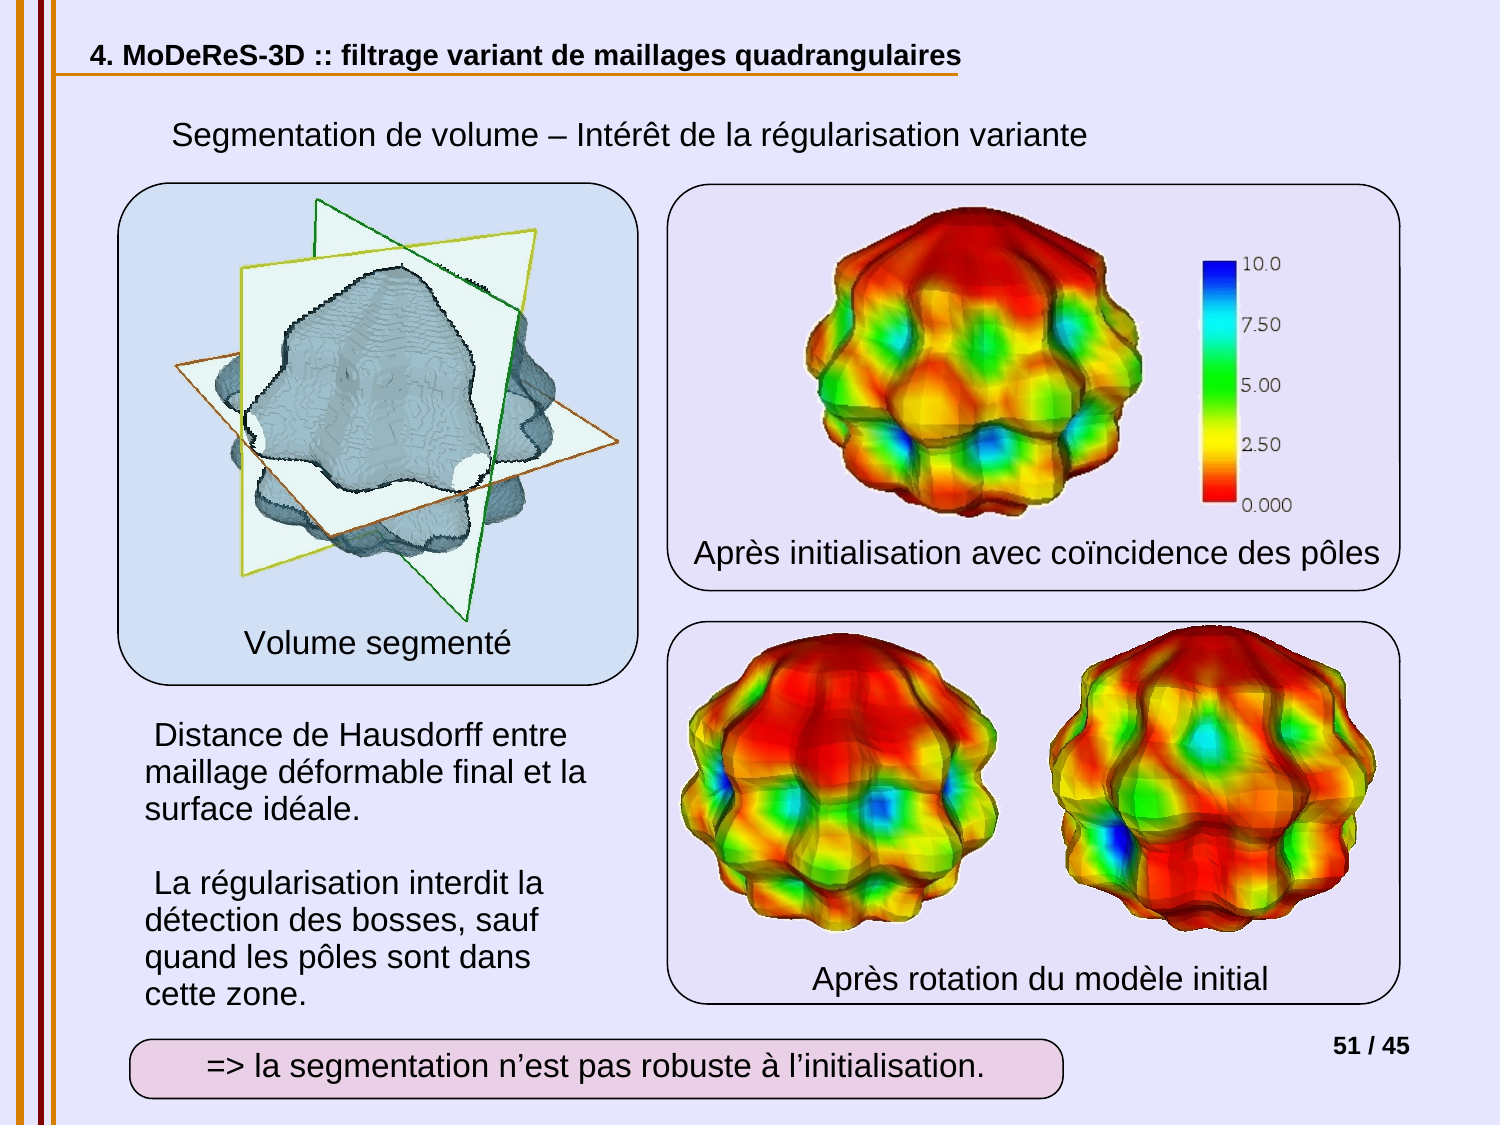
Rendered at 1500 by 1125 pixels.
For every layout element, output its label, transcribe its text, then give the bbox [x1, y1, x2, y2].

picture [667, 622, 696, 654]
text_box Distance de Hausdorff entre maillage déformable final et la surface idéale. La régularisation interdit la détection des bosses, sauf quand les pôles sont dans cette zone. [129, 708, 626, 1058]
text_box Segmentation de volume – Intérêt de la régularisation variante [156, 108, 1105, 162]
title 4. MoDeReS-3D :: filtrage variant de maillages quadrangulaires [75, 31, 1034, 80]
picture [1033, 613, 1389, 633]
picture [600, 184, 621, 195]
text_box => la segmentation n’est pas robuste à l’initialisation. [129, 1039, 1064, 1099]
text_box [667, 621, 1400, 1004]
text_box Après initialisation avec coïncidence des pôles [1387, 527, 1406, 580]
text_box Volume segmenté [117, 183, 638, 686]
text_box [667, 184, 1400, 591]
